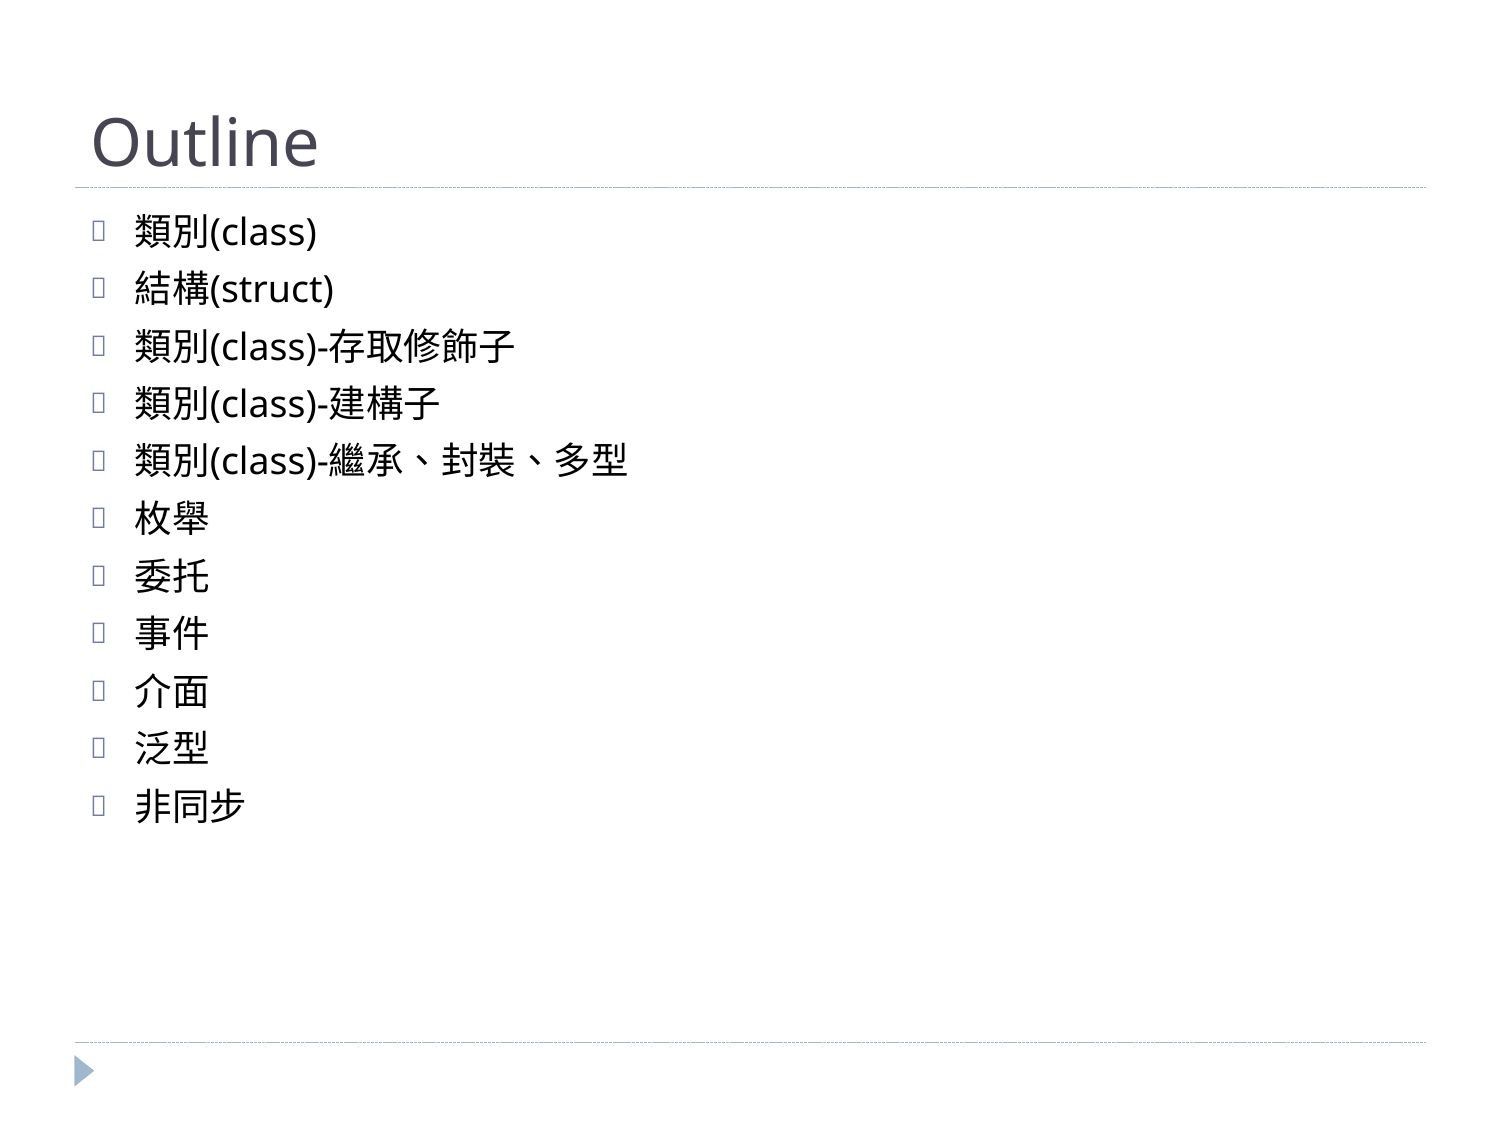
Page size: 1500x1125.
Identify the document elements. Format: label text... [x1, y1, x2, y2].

list 類別(class) 結構(struct) 類別(class)-存取修飾子 類別(class)-建構子 類別(class)-繼承、封裝、多型 枚舉 委托 事件 介面 泛型 非同步 [75, 200, 1425, 898]
title Outline [75, 24, 1425, 188]
